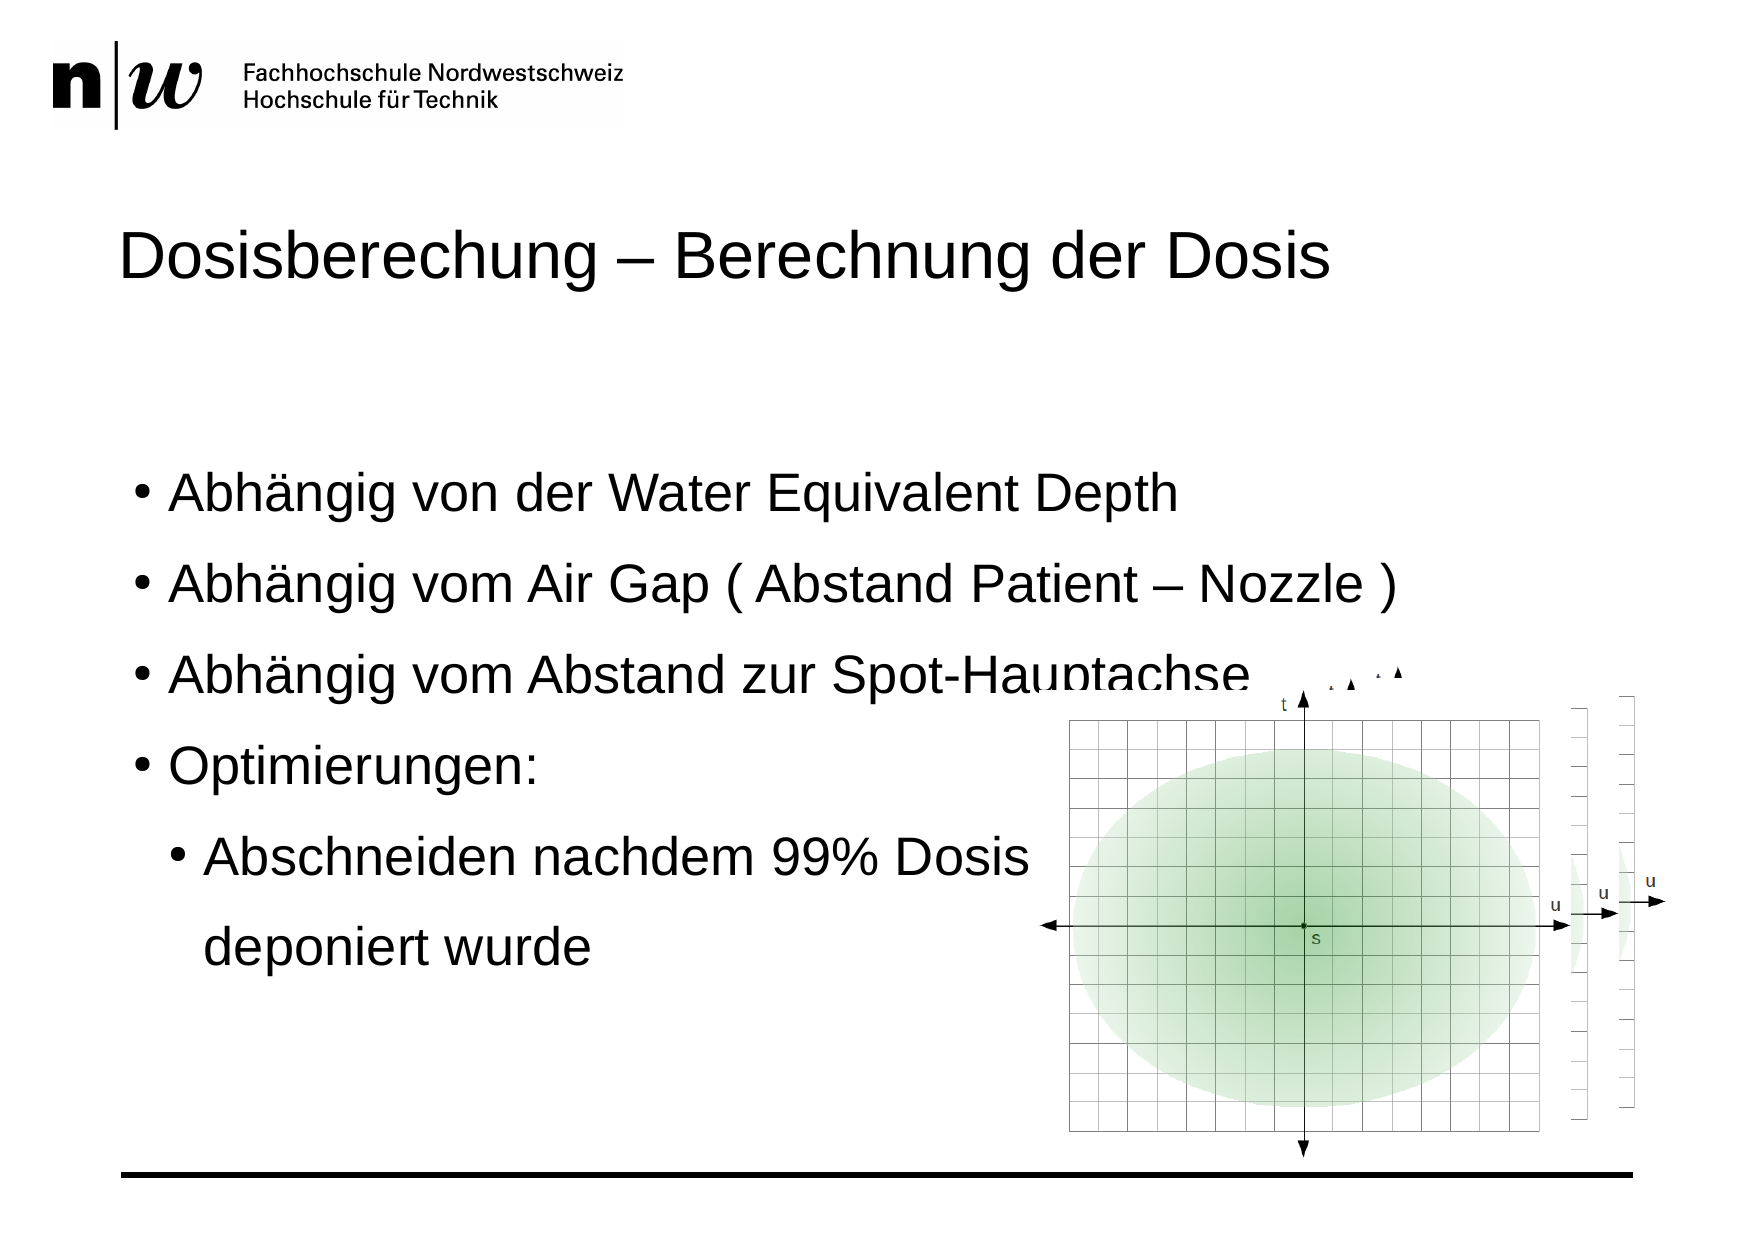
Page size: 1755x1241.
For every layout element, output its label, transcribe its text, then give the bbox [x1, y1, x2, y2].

picture [1039, 690, 1571, 1158]
text_box Dosisberechung – Berechnung der Dosis [118, 212, 1606, 296]
text_box Abhängig von der Water Equivalent Depth Abhängig vom Air Gap ( Abstand Patient – Nozzle ) Abhängig vom Abstand zur Spot-Hauptachse Optimierungen: Abschneiden nachdem 99% Dosis deponiert wurde [118, 425, 1630, 1146]
picture [1630, 666, 1666, 1134]
picture [53, 41, 623, 130]
